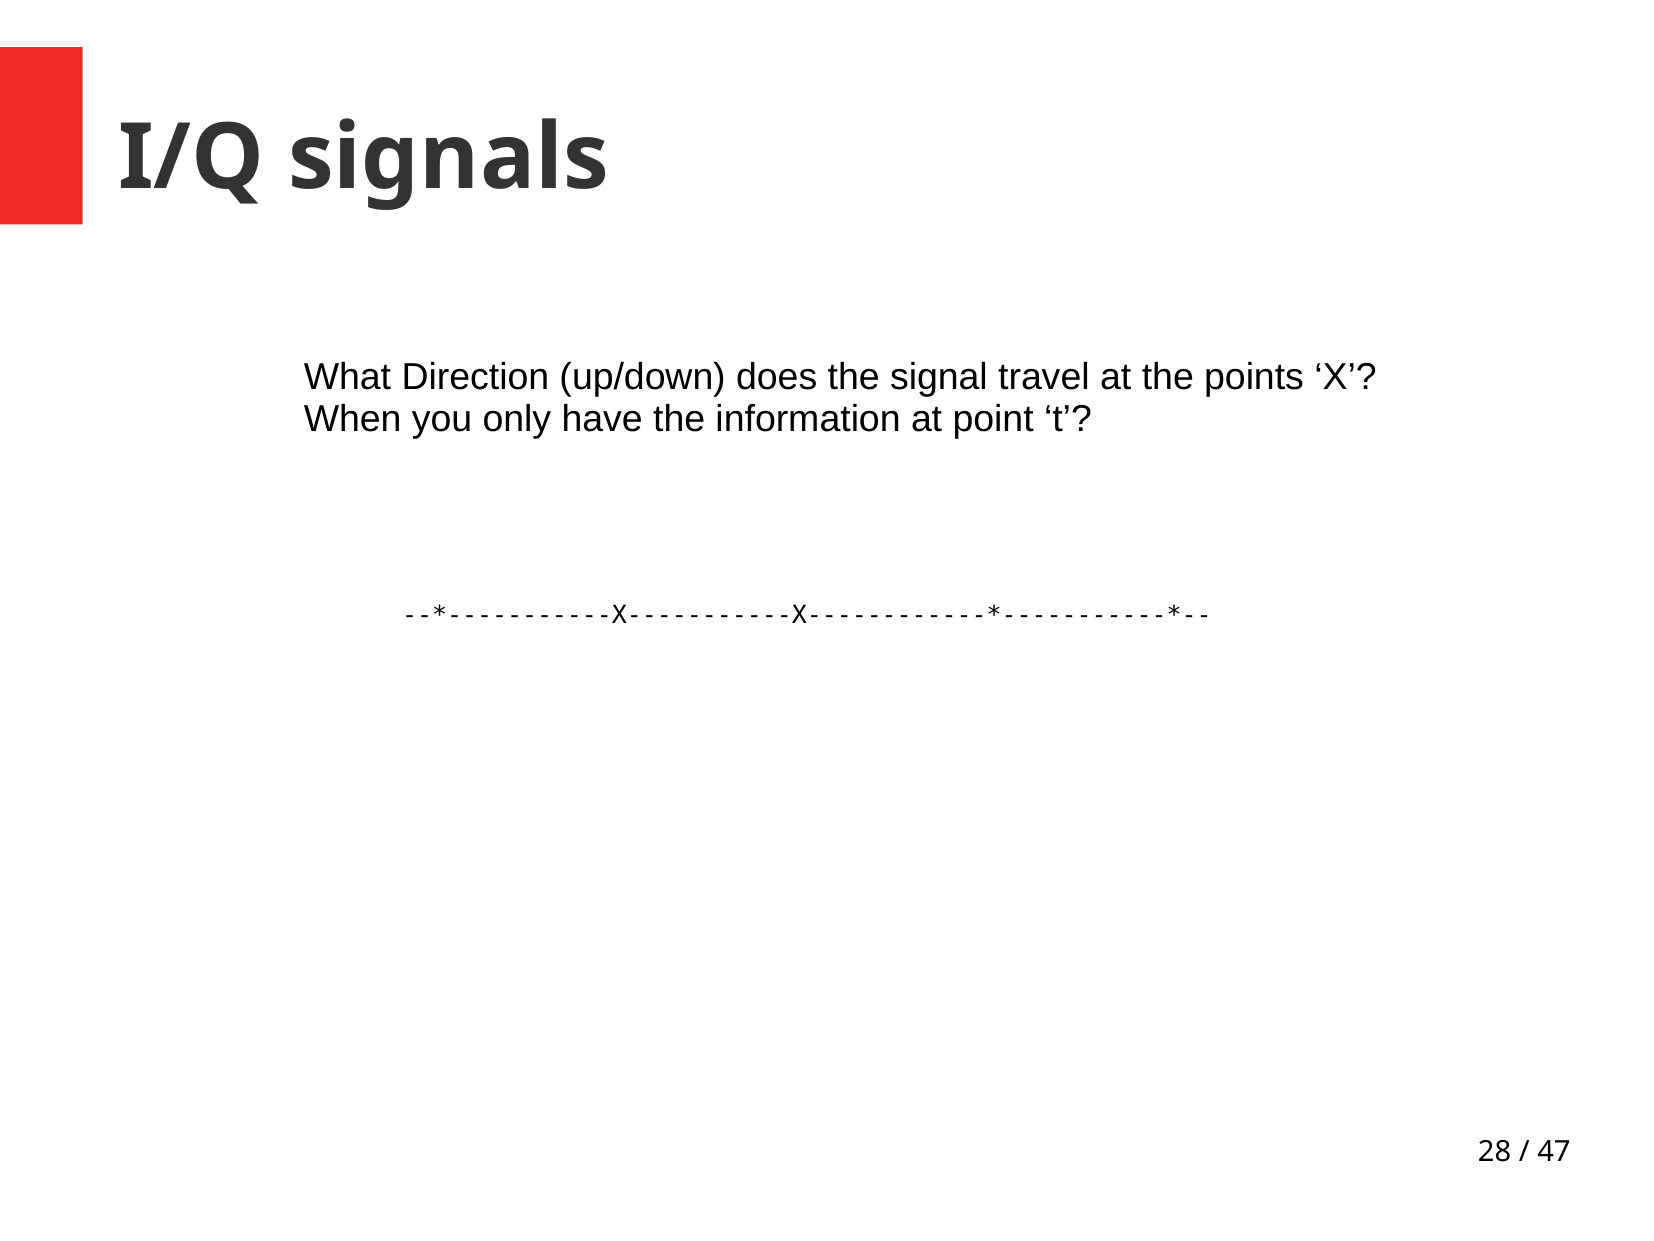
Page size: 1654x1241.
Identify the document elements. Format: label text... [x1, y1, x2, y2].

title I/Q signals [118, 49, 1571, 257]
text_box --*-----------X-----------X------------*-----------*-- [387, 445, 1276, 901]
text_box What Direction (up/down) does the signal travel at the points ‘X’? When you only have the information at point ‘t’? [289, 348, 1393, 447]
